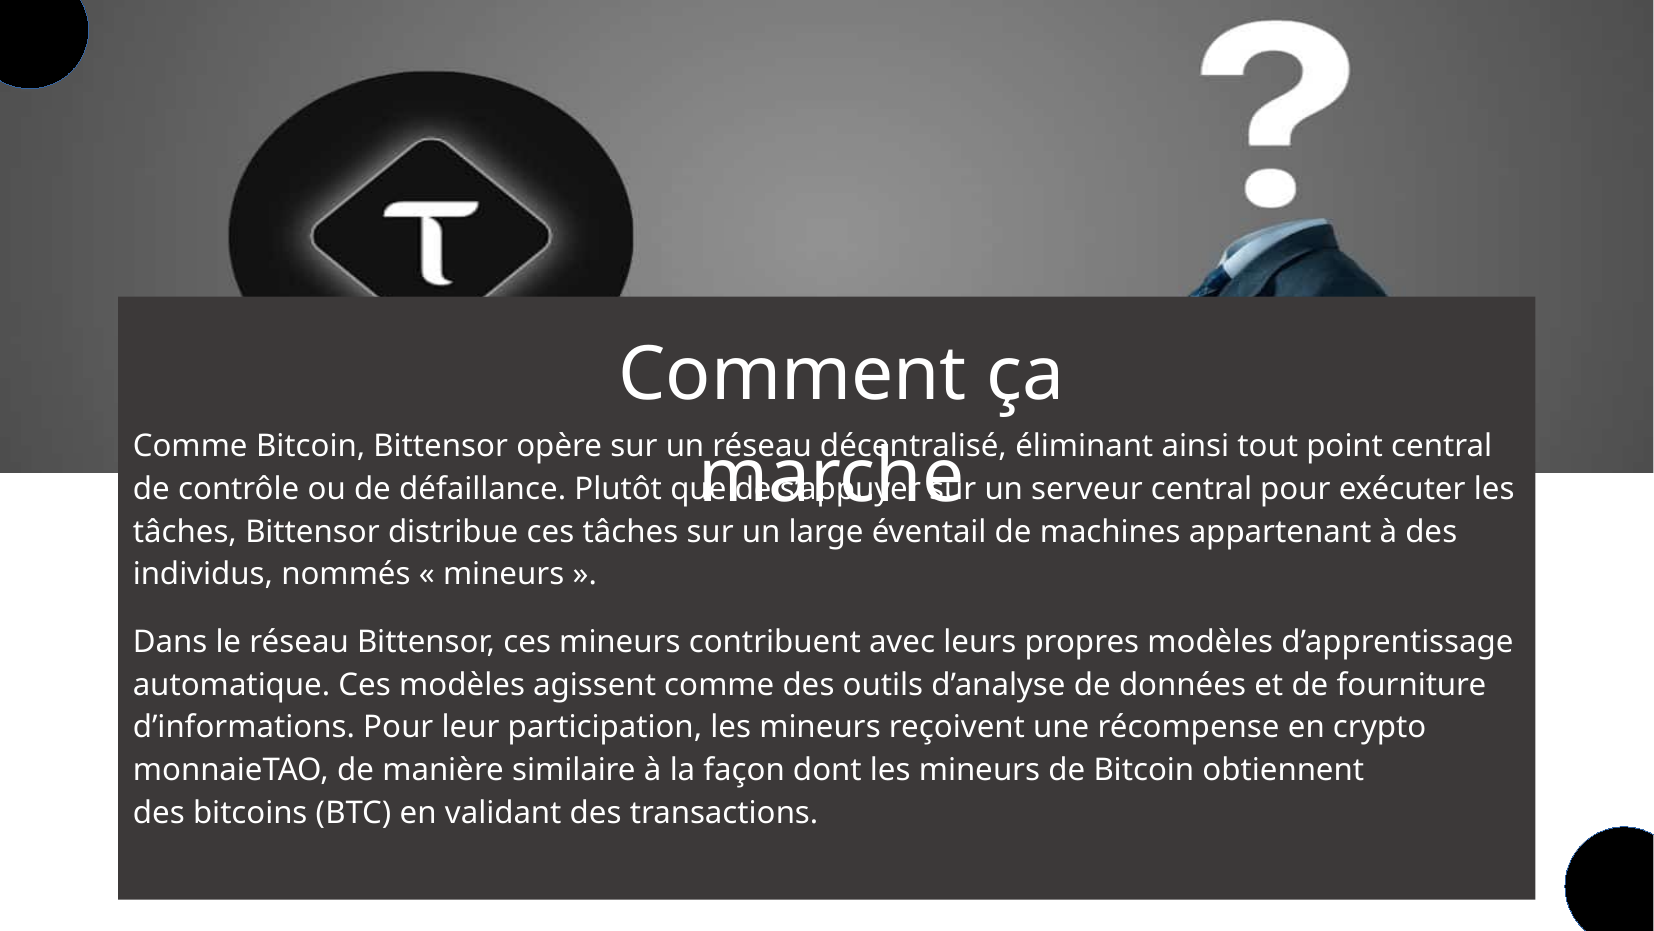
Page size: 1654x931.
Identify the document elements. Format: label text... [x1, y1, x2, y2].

text_box Comme Bitcoin, Bittensor opère sur un réseau décentralisé, éliminant ainsi tout point central de contrôle ou de défaillance. Plutôt que de s’appuyer sur un serveur central pour exécuter les tâches, Bittensor distribue ces tâches sur un large éventail de machines appartenant à des individus, nommés « mineurs ». Dans le réseau Bittensor, ces mineurs contribuent avec leurs propres modèles d’apprentissage automatique. Ces modèles agissent comme des outils d’analyse de données et de fourniture d’informations. Pour leur participation, les mineurs reçoivent une récompense en crypto monnaieTAO, de manière similaire à la façon dont les mineurs de Bitcoin obtiennent des bitcoins (BTC) en validant des transactions. [118, 296, 1536, 739]
text_box Comment ça marche [472, 311, 1211, 414]
text_box [1564, 826, 1654, 931]
picture [0, 0, 1654, 473]
text_box [0, 0, 89, 89]
